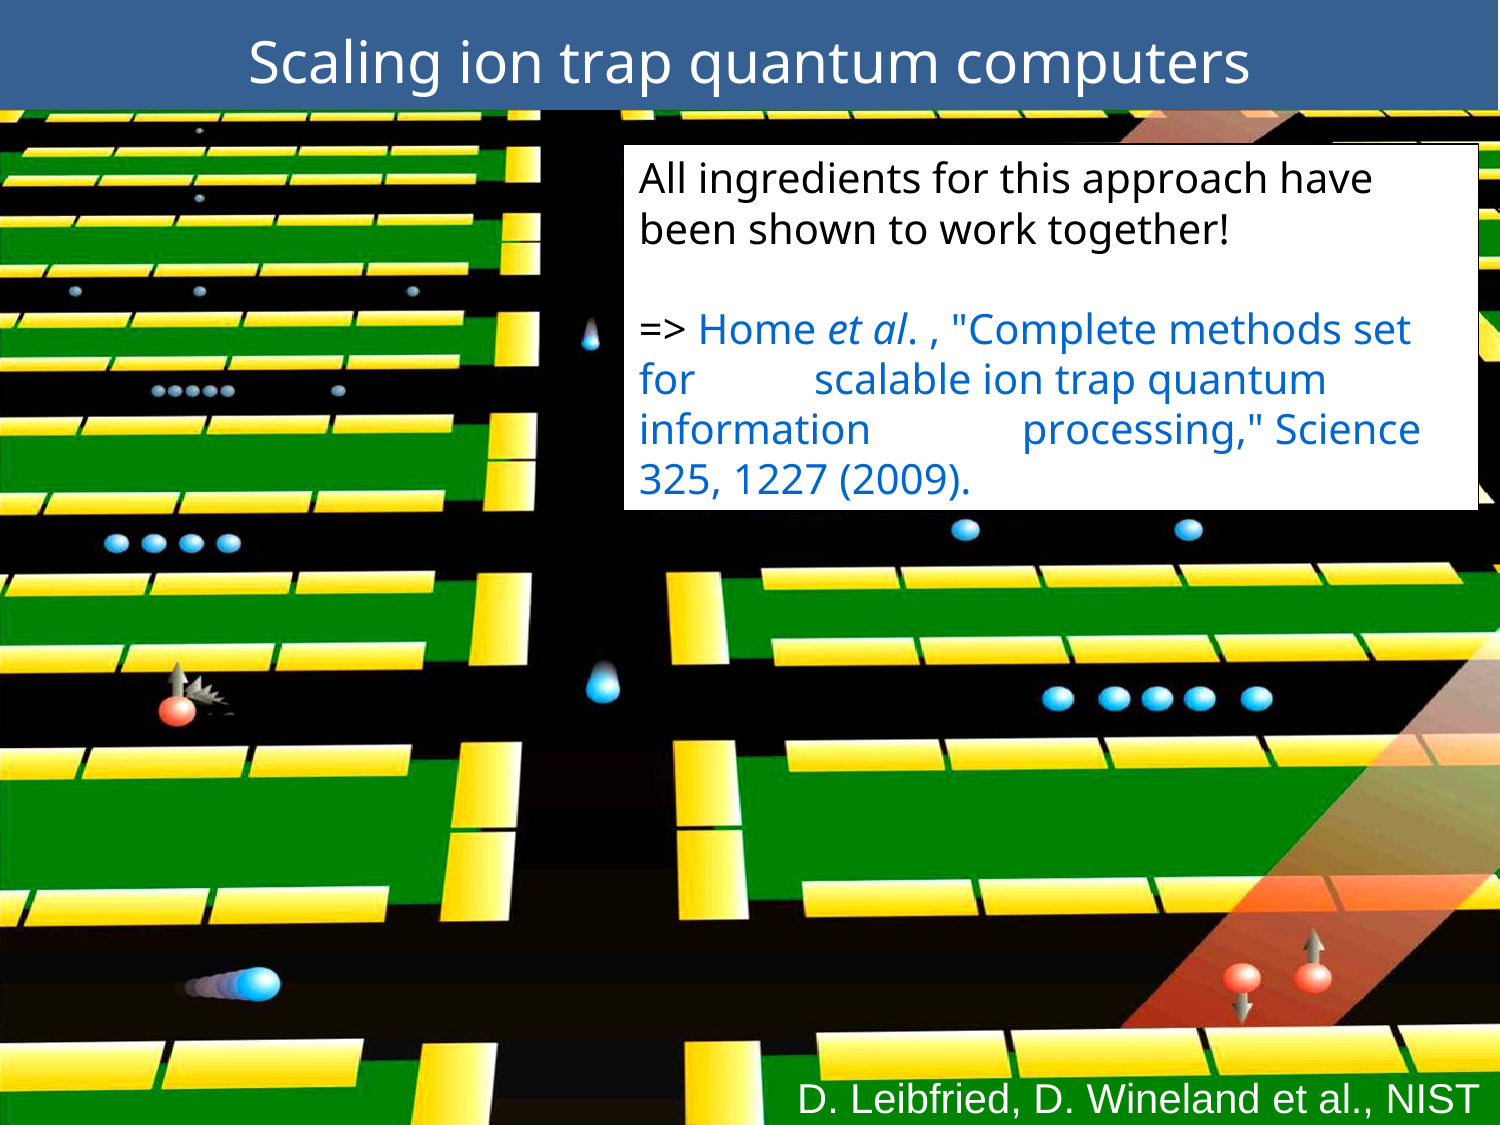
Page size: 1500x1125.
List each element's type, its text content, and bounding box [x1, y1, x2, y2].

picture [0, 110, 1500, 1125]
text_box D. Leibfried, D. Wineland et al., NIST [782, 1064, 1500, 1125]
text_box All ingredients for this approach have been shown to work together! => Home et al. , "Complete methods set for scalable ion trap quantum information processing," Science 325, 1227 (2009). [623, 144, 1479, 479]
text_box Scaling ion trap quantum computers [45, 17, 1454, 103]
